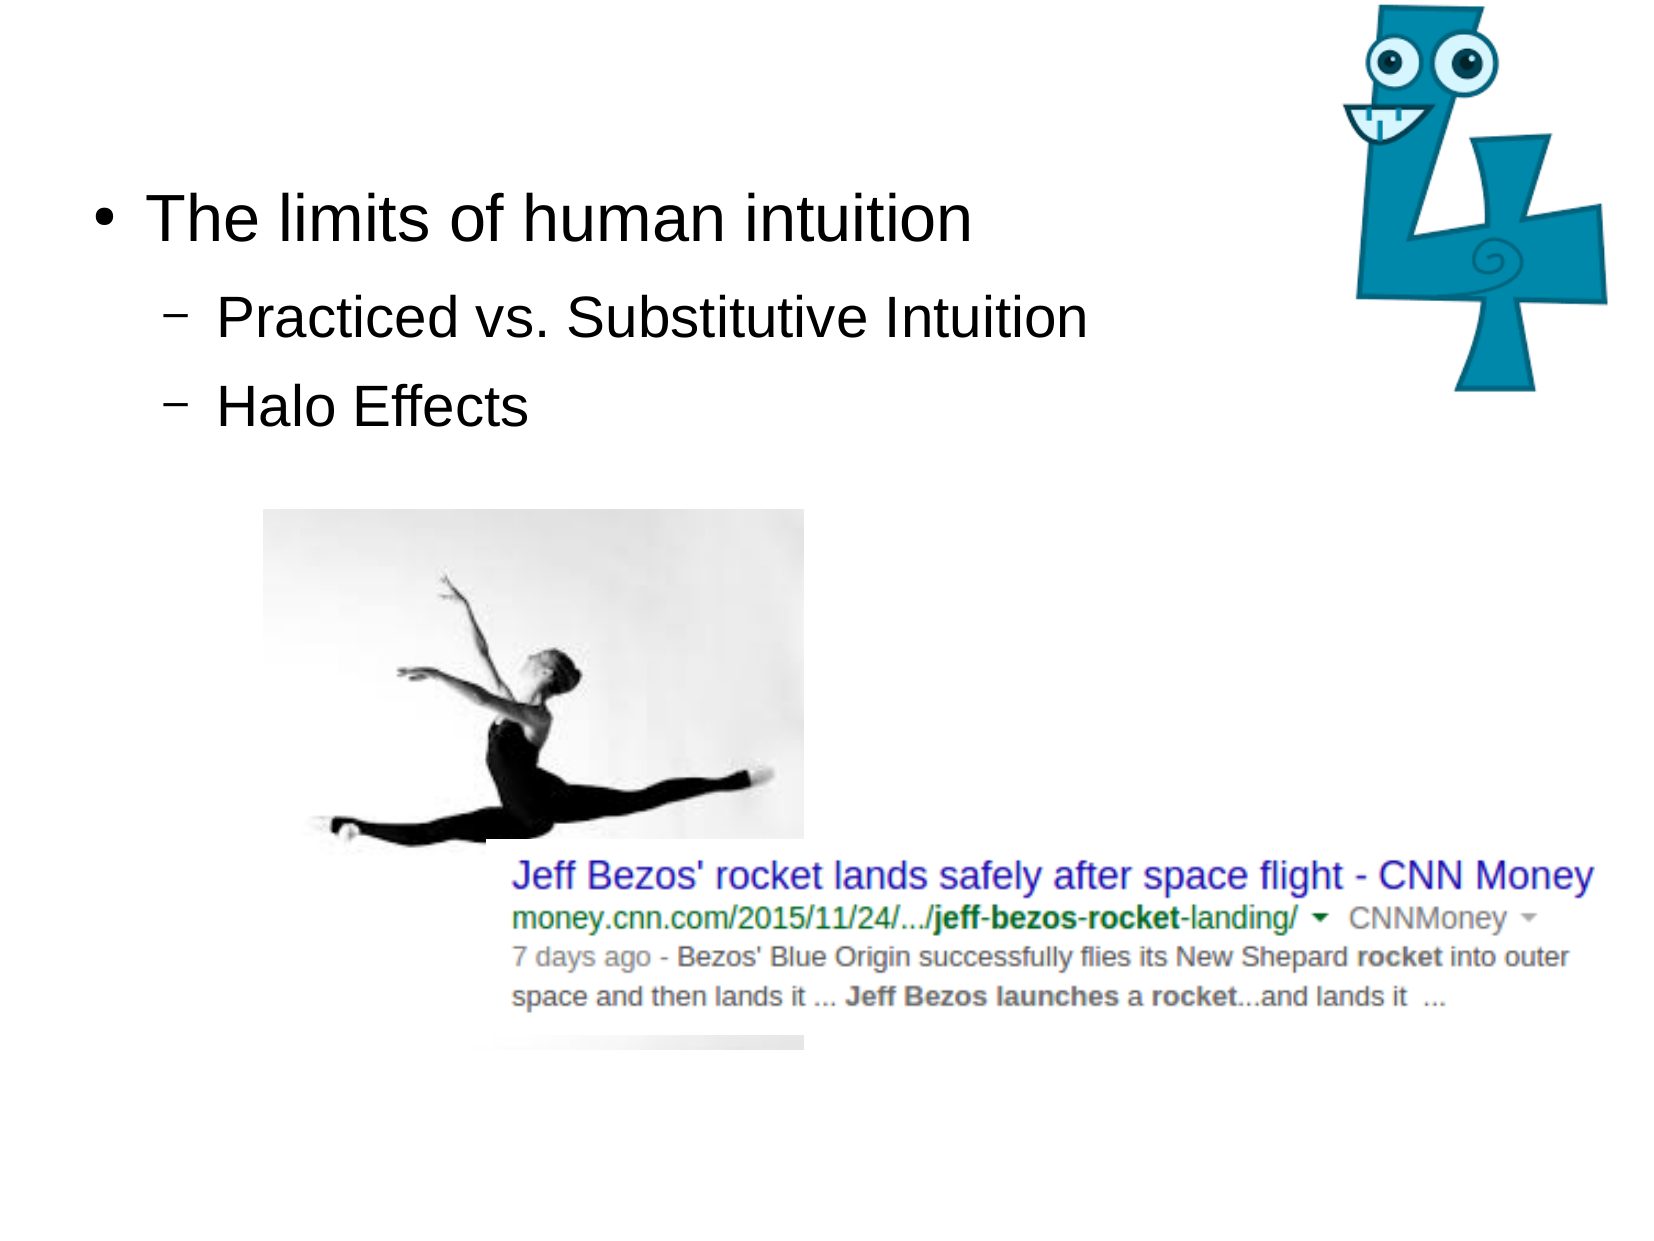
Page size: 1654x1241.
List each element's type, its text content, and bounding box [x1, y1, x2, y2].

picture [1339, 2, 1636, 421]
list The limits of human intuition Practiced vs. Substitutive Intuition Halo Effects [75, 180, 1564, 1241]
picture [486, 839, 1606, 1036]
